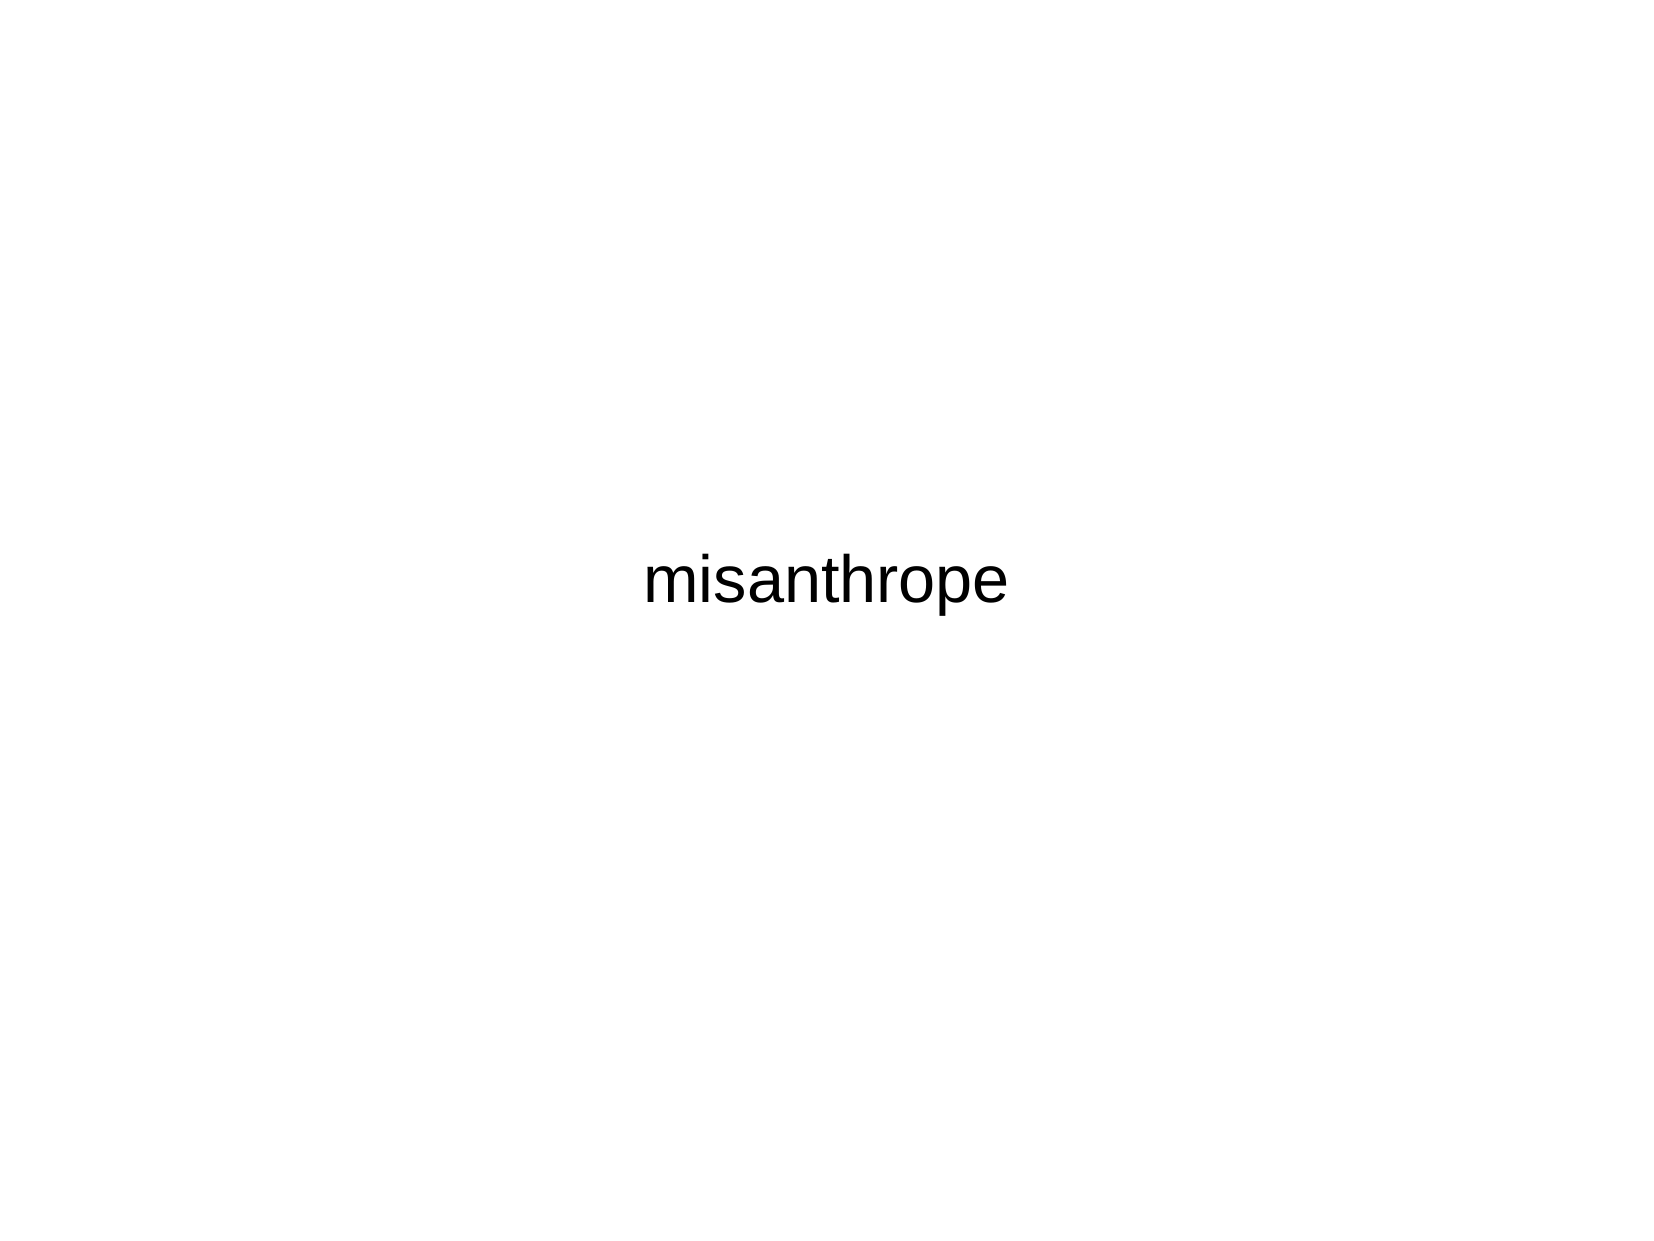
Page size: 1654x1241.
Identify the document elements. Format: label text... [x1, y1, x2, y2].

subtitle misanthrope [82, 49, 1571, 1109]
